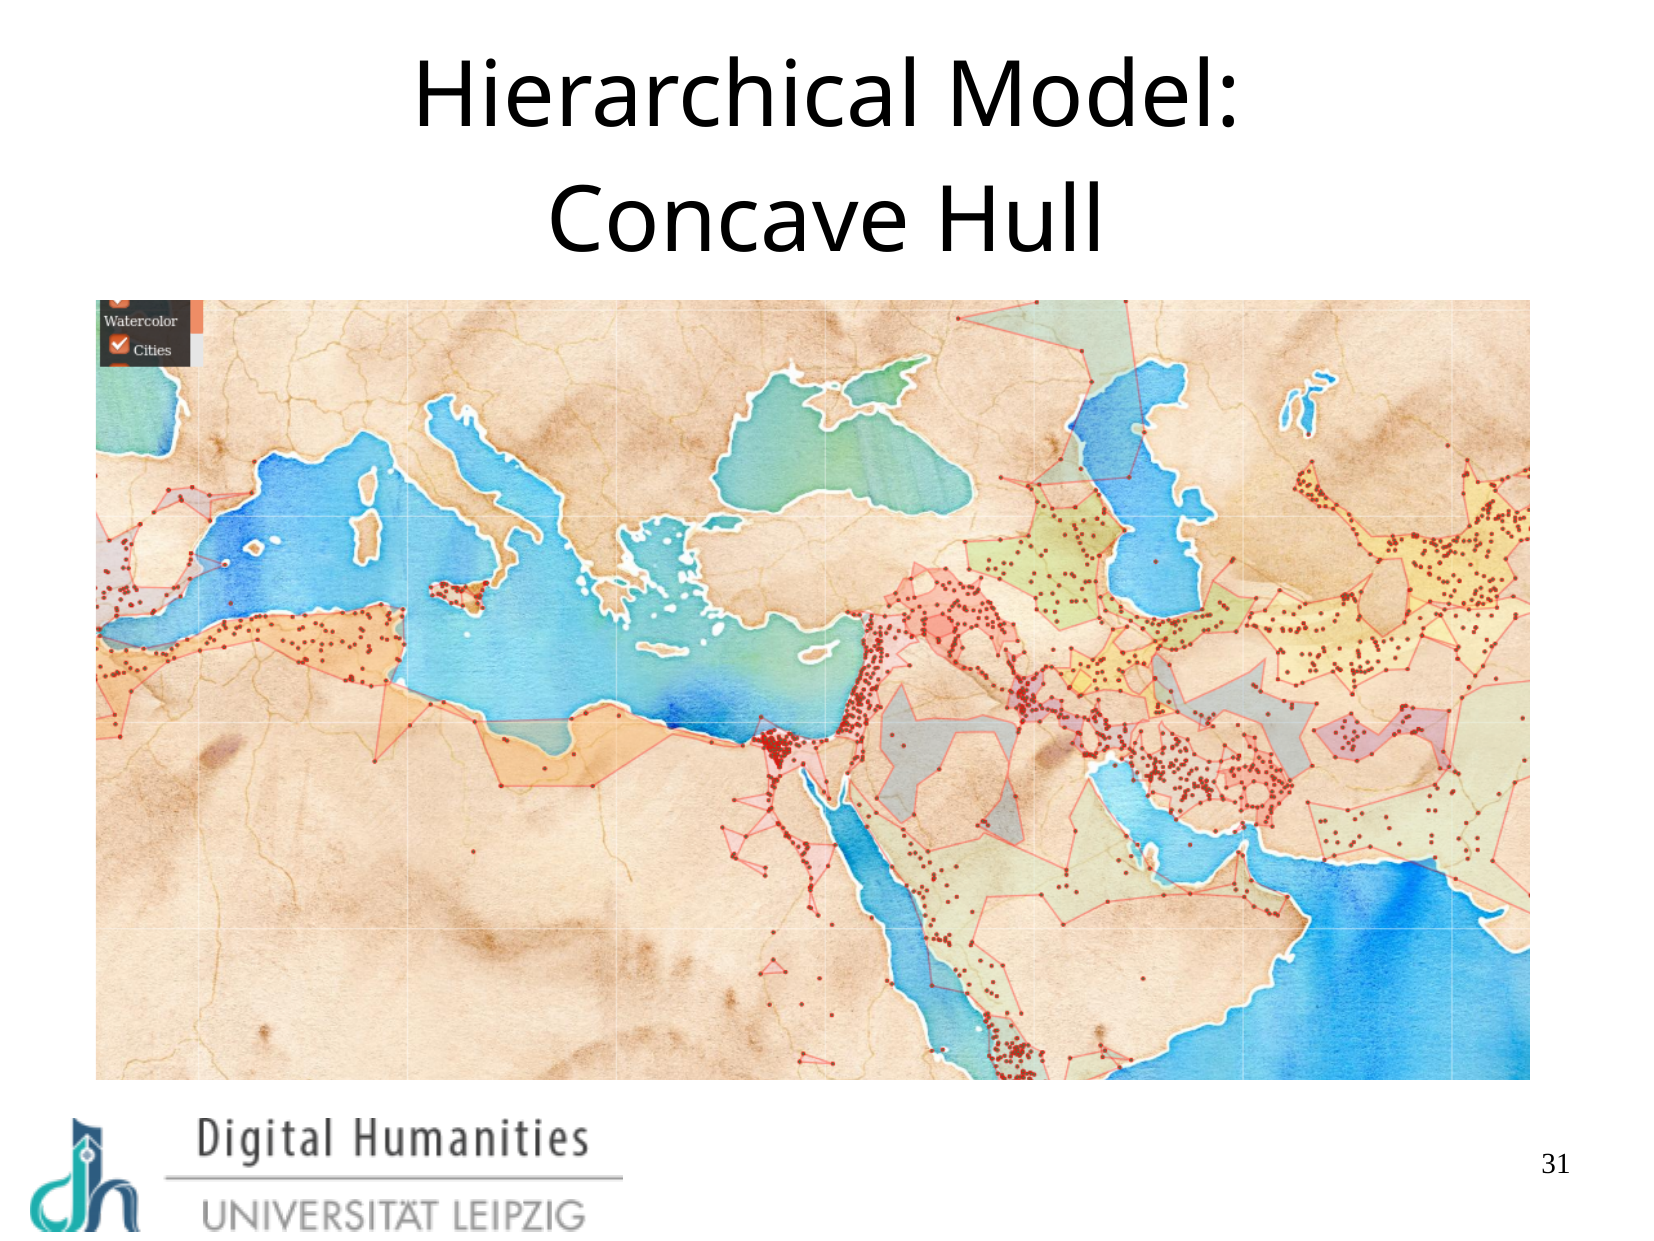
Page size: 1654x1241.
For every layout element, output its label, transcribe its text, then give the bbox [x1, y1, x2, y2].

picture [95, 300, 1530, 1080]
picture [30, 1118, 623, 1232]
title Hierarchical Model: Concave Hull [82, 25, 1571, 281]
